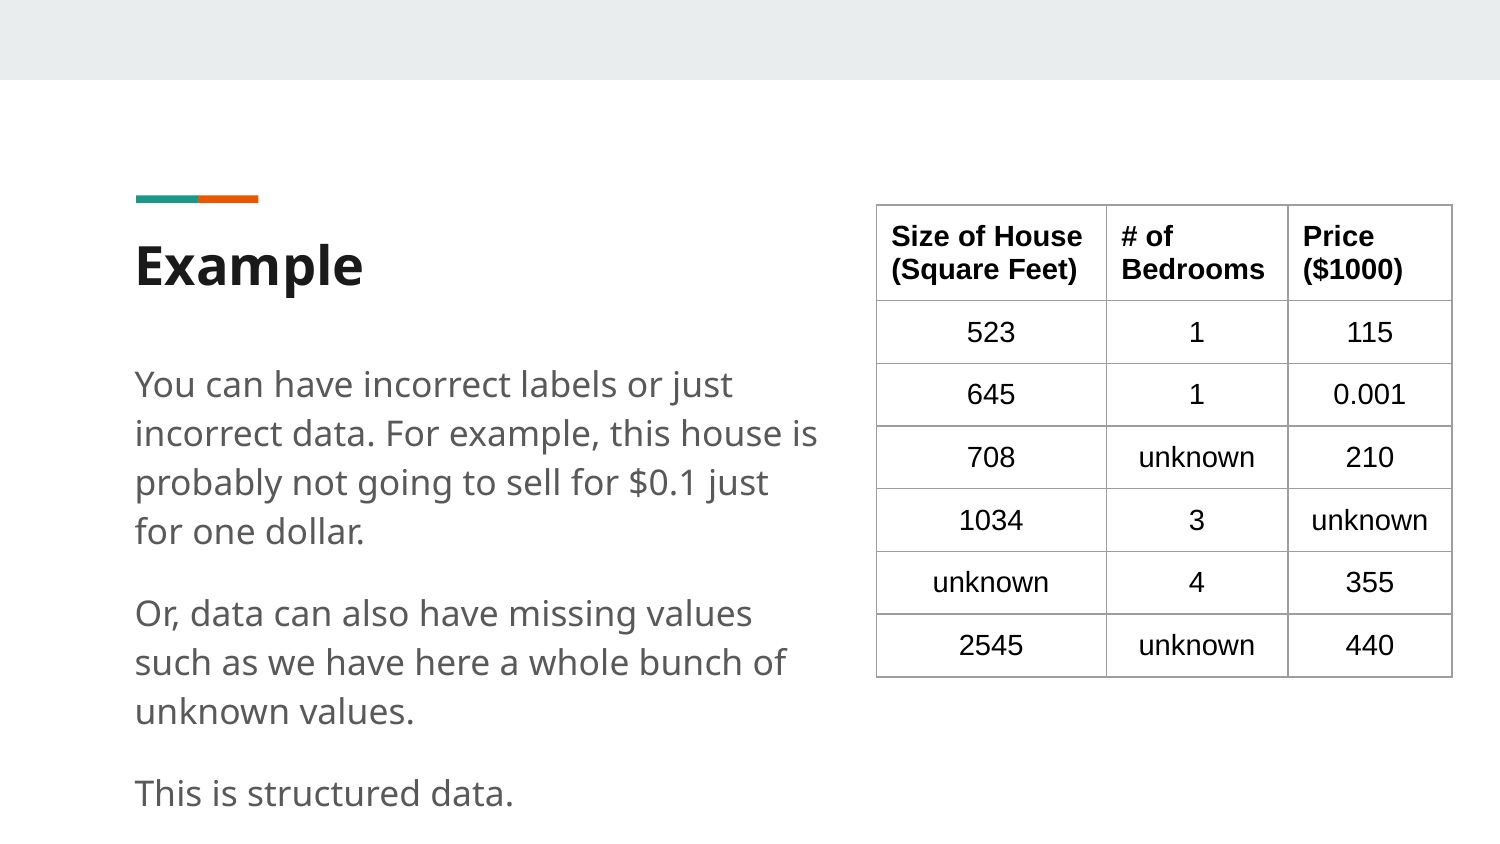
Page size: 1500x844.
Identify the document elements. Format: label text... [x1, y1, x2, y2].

table_header # of Bedrooms [1107, 206, 1287, 300]
table_cell 523 [877, 301, 1106, 363]
table_cell unknown [1289, 489, 1451, 551]
table_cell 708 [877, 427, 1106, 488]
title Example [119, 216, 876, 305]
table_cell 1034 [877, 489, 1106, 551]
table_cell 4 [1107, 552, 1287, 613]
table_header Size of House (Square Feet) [877, 206, 1106, 300]
table_cell 0.001 [1289, 364, 1451, 425]
table_cell 645 [877, 364, 1106, 425]
table_cell 3 [1107, 489, 1287, 551]
table_cell 355 [1289, 552, 1451, 613]
list You can have incorrect labels or just incorrect data. For example, this house is probably not going to sell for $0.1 just for one dollar. Or, data can also have missing values such as we have here a whole bunch of unknown values. This is structured data. [119, 341, 839, 690]
table_cell 115 [1289, 301, 1451, 363]
table_cell unknown [877, 552, 1106, 613]
table_cell 2545 [877, 615, 1106, 676]
table_cell unknown [1107, 427, 1287, 488]
table_cell 440 [1289, 615, 1451, 676]
table_cell unknown [1107, 615, 1287, 676]
table_cell 210 [1289, 427, 1451, 488]
table_cell 1 [1107, 301, 1287, 363]
table_cell 1 [1107, 364, 1287, 425]
table_header Price ($1000) [1289, 206, 1451, 300]
